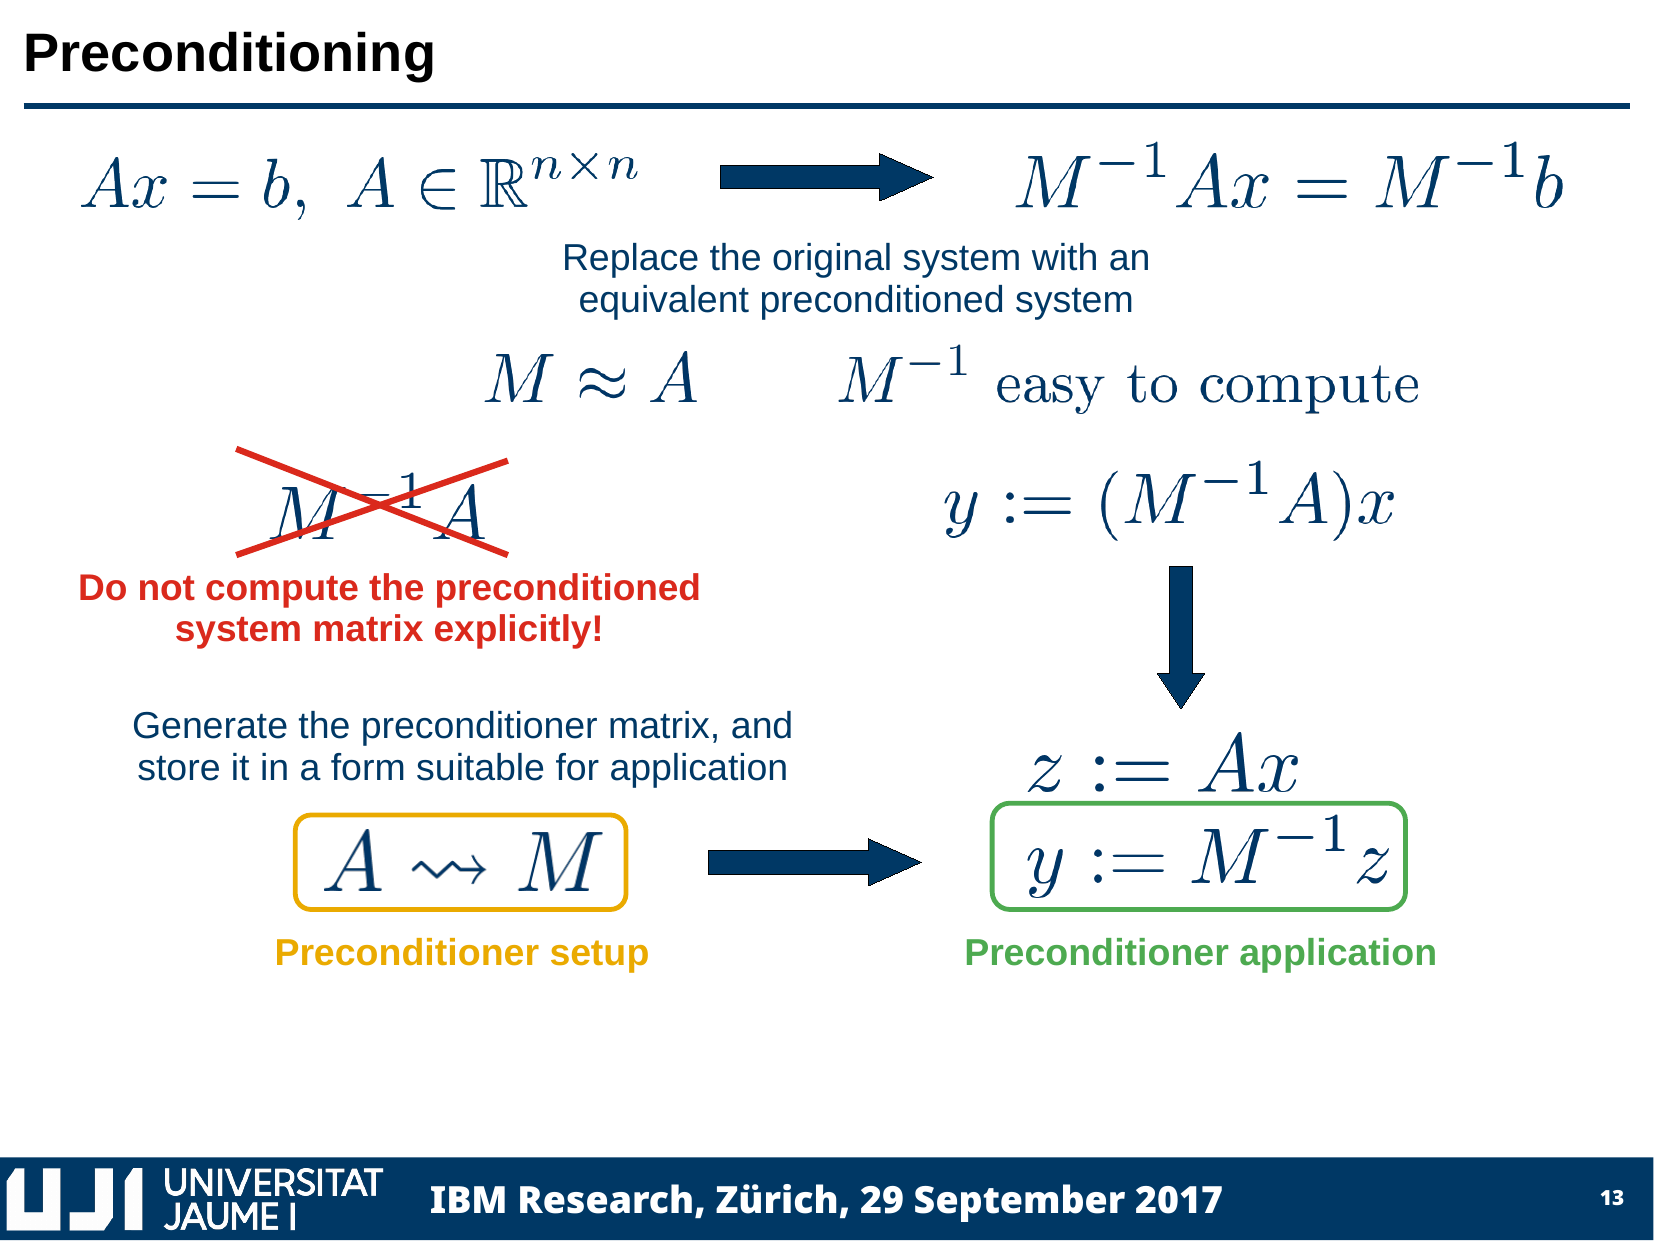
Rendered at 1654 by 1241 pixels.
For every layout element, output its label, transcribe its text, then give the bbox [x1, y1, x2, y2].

picture [0, 1158, 390, 1241]
text_box [720, 153, 934, 201]
picture [1027, 814, 1389, 898]
picture [838, 344, 1418, 414]
picture [1027, 732, 1298, 792]
picture [484, 351, 697, 402]
title Preconditioning [23, 0, 1630, 107]
list Replace the original system with an equivalent preconditioned system [437, 236, 1205, 343]
text_box [708, 838, 922, 886]
text_box Do not compute the preconditioned system matrix explicitly! [0, 566, 733, 650]
text_box Preconditioner setup [259, 923, 665, 981]
text_box [1157, 566, 1205, 709]
text_box Preconditioner application [949, 923, 1453, 981]
picture [295, 509, 455, 539]
picture [269, 472, 368, 539]
picture [307, 472, 462, 501]
picture [81, 153, 638, 220]
picture [391, 473, 485, 539]
picture [944, 460, 1394, 541]
text_box Generate the preconditioner matrix, and store it in a form suitable for application [117, 696, 838, 795]
picture [1015, 141, 1563, 208]
picture [324, 829, 603, 891]
